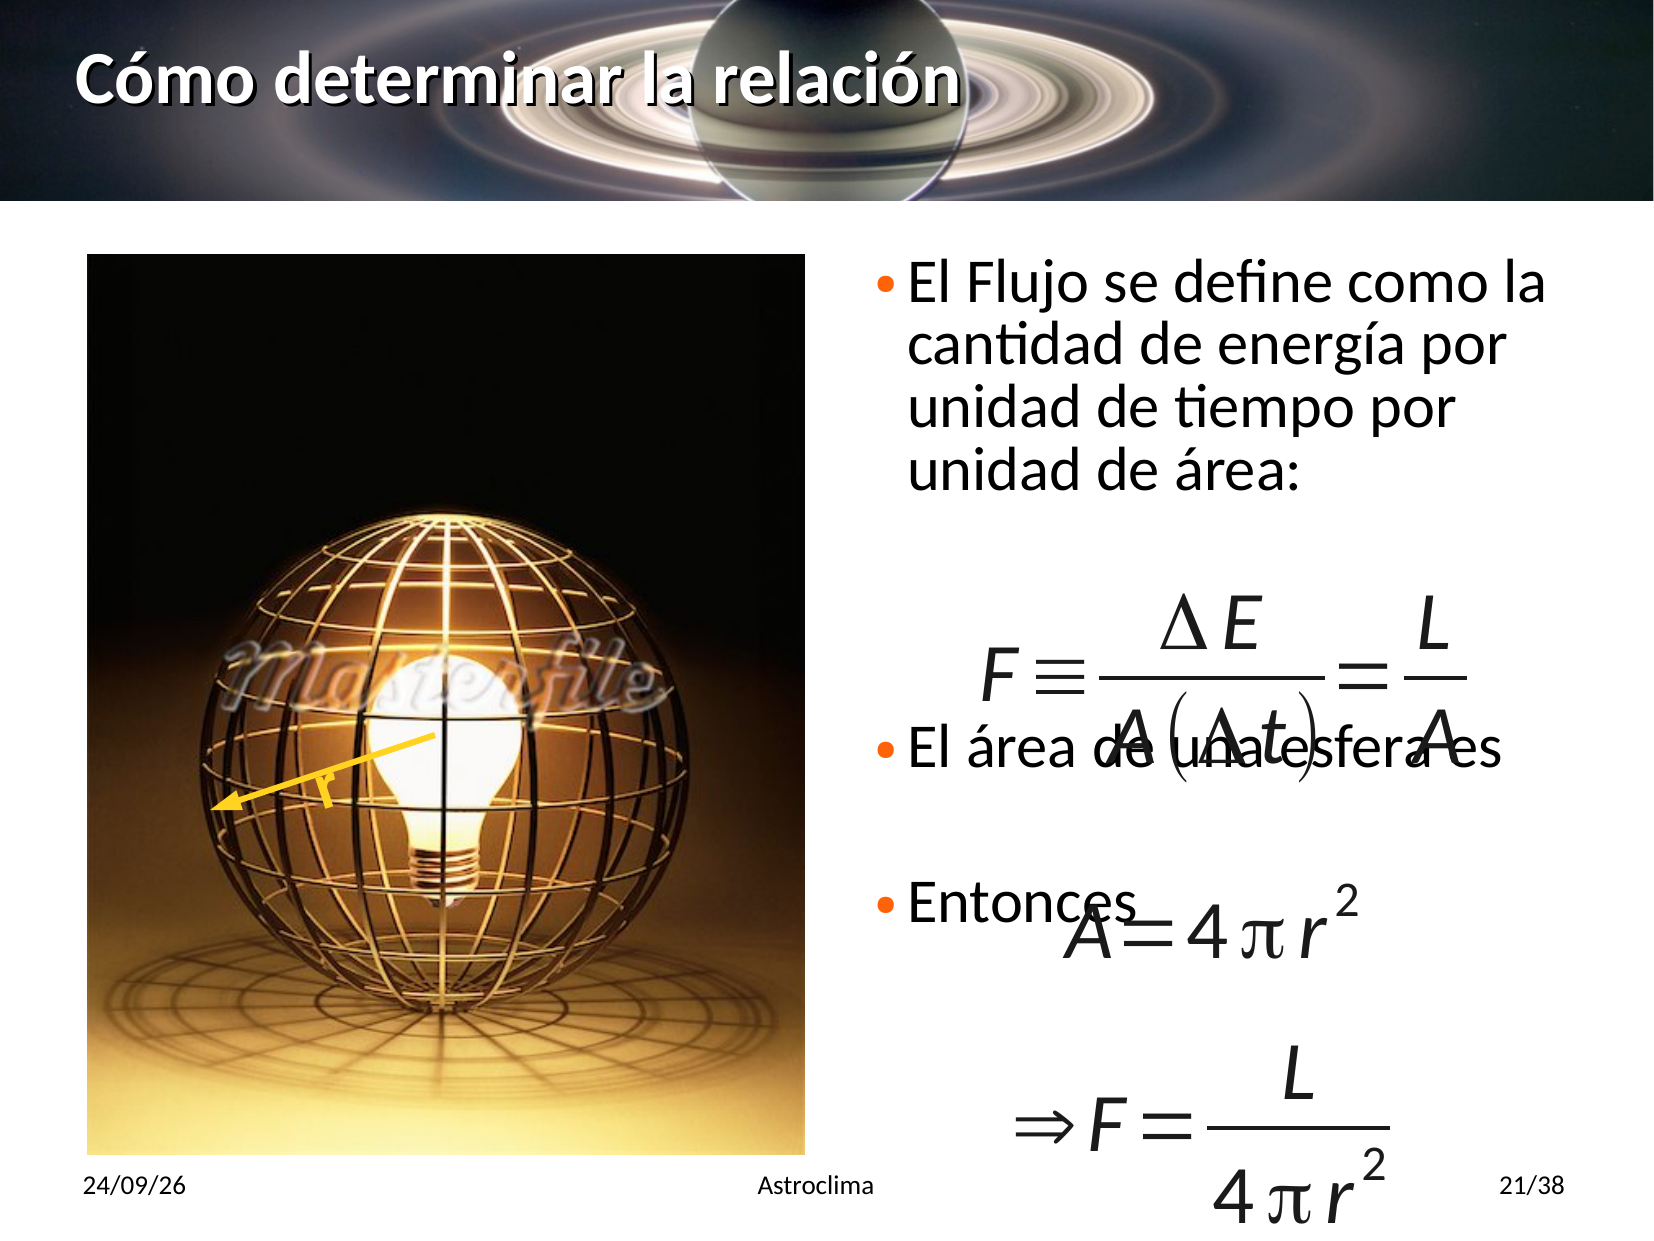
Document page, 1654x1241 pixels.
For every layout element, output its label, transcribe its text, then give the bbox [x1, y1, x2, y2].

picture [87, 254, 805, 1156]
picture [0, 0, 1654, 201]
chart [1005, 1020, 1401, 1241]
chart [1053, 870, 1366, 982]
list El Flujo se define como la cantidad de energía por unidad de tiempo por unidad de área: El área de una esfera es Entonces [845, 255, 1572, 1156]
title Cómo determinar la relación [75, 19, 1564, 151]
chart [972, 570, 1477, 787]
